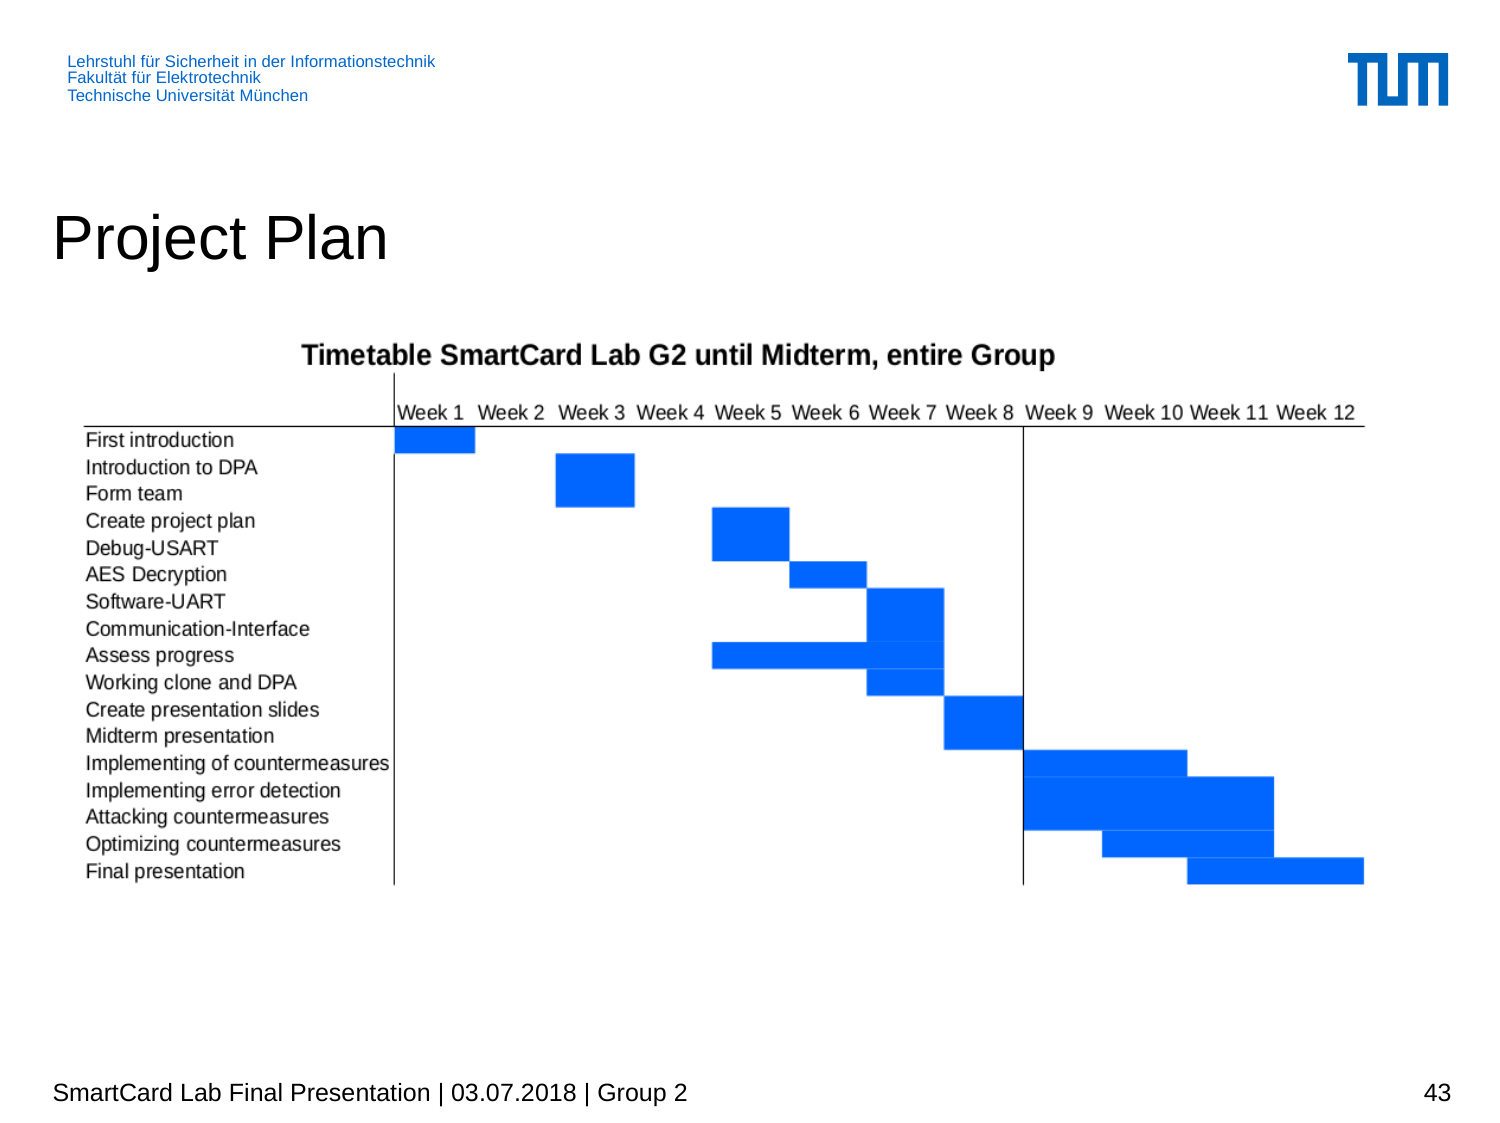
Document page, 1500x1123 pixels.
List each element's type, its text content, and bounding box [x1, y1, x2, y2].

title Project Plan [52, 205, 1453, 265]
picture [75, 329, 1408, 1021]
